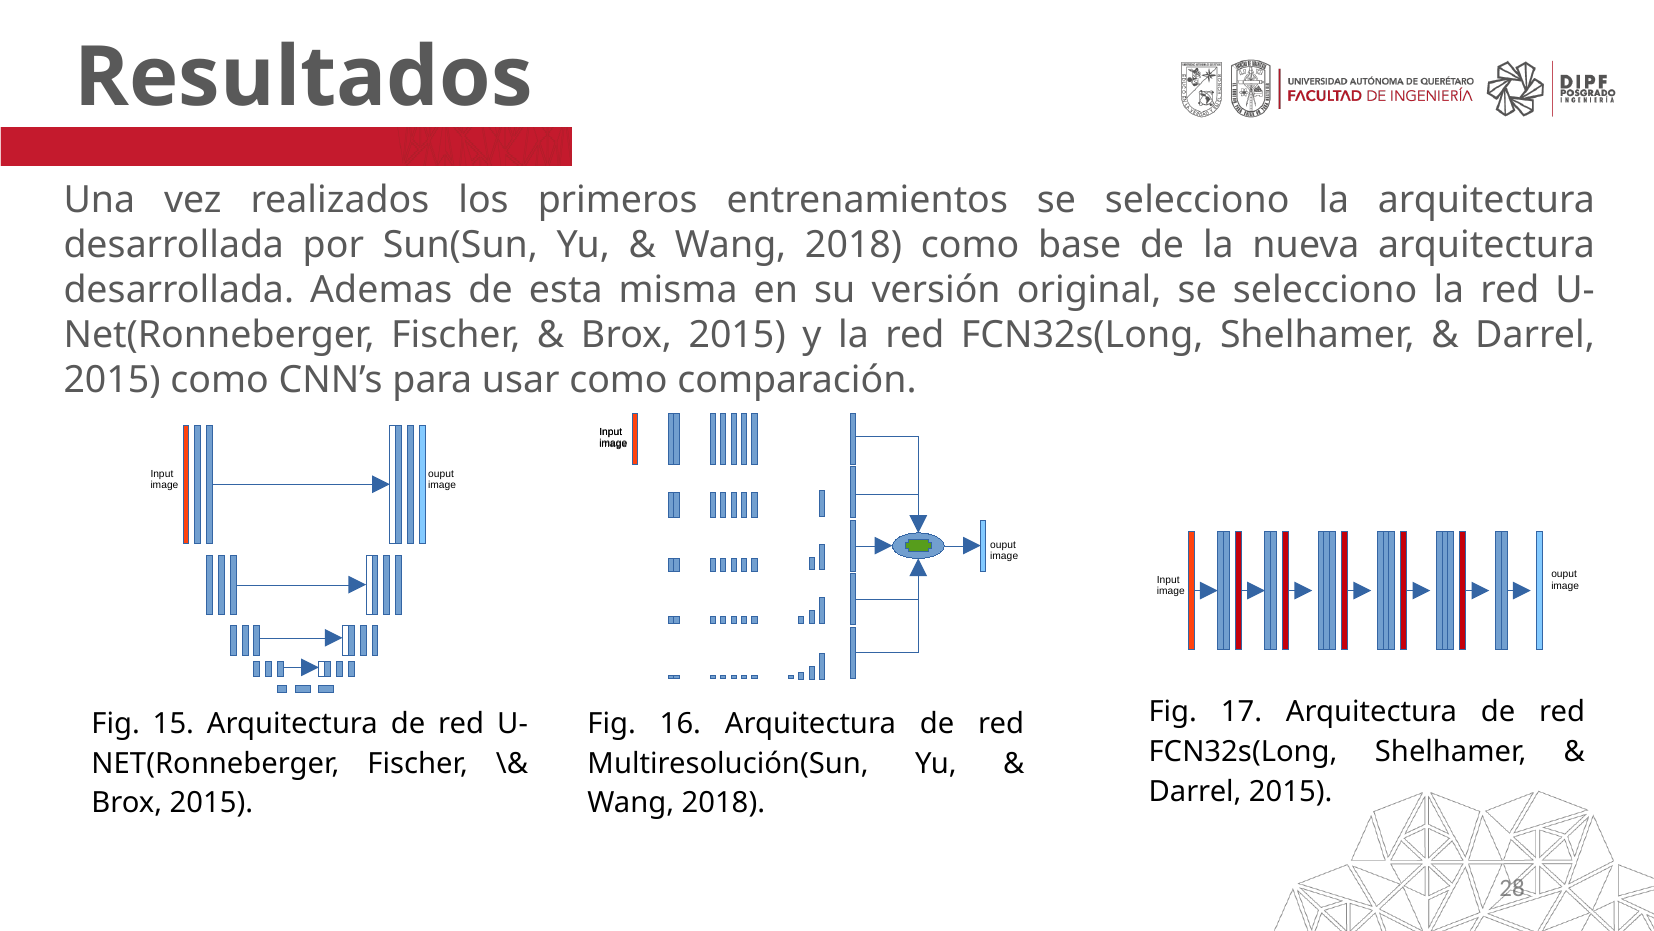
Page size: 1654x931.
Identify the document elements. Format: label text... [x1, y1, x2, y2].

text_box [1495, 531, 1508, 650]
text_box [253, 661, 260, 677]
text_box [1459, 531, 1466, 650]
text_box [710, 413, 716, 465]
picture [1176, 54, 1620, 133]
text_box [668, 413, 680, 465]
text_box [295, 685, 311, 693]
text_box Una vez realizados los primeros entrenamientos se selecciono la arquitectura desarrollada por Sun(Sun, Yu, & Wang, 2018) como base de la nueva arquitectura desarrollada. Ademas de esta misma en su versión original, se selecciono la red U-Net(Ronneberger, Fischer, & Brox, 2015) y la red FCN32s(Long, Shelhamer, & Darrel, 2015) como CNN’s para usar como comparación. [48, 167, 1612, 475]
text_box [751, 492, 758, 518]
text_box [183, 499, 189, 544]
text_box [1400, 531, 1407, 650]
text_box [819, 597, 825, 624]
text_box [892, 532, 945, 559]
text_box [850, 413, 856, 465]
text_box [850, 466, 856, 518]
text_box [1264, 531, 1277, 650]
text_box [720, 492, 726, 518]
text_box [710, 558, 716, 572]
text_box ouput image [413, 460, 473, 499]
text_box [1188, 628, 1195, 650]
text_box [741, 492, 747, 518]
text_box [1217, 531, 1230, 650]
text_box [277, 685, 287, 693]
text_box [798, 672, 804, 680]
text_box [1318, 531, 1336, 650]
text_box [731, 492, 737, 518]
picture [0, 127, 572, 166]
text_box ouput image [1536, 561, 1595, 622]
text_box [419, 425, 426, 460]
text_box [710, 492, 716, 518]
text_box Input image [1142, 566, 1224, 628]
text_box [850, 627, 856, 679]
text_box [819, 544, 825, 570]
text_box [366, 555, 378, 615]
text_box [720, 558, 726, 572]
text_box [850, 573, 856, 625]
text_box [1282, 531, 1289, 650]
text_box [731, 413, 737, 465]
text_box Fig. 17. Arquitectura de red FCN32s(Long, Shelhamer, & Darrel, 2015). [1133, 683, 1601, 798]
text_box [741, 558, 747, 572]
text_box Fig. 15. Arquitectura de red U-NET(Ronneberger, Fischer, \& Brox, 2015). [76, 694, 544, 810]
text_box [720, 616, 726, 624]
text_box [419, 499, 426, 544]
text_box [230, 555, 237, 615]
text_box [668, 492, 680, 518]
text_box [372, 625, 378, 656]
text_box [348, 661, 355, 677]
picture [1257, 781, 1654, 931]
text_box [342, 625, 355, 656]
text_box [1536, 531, 1543, 561]
text_box [395, 555, 402, 615]
text_box [360, 625, 367, 656]
text_box [710, 616, 716, 624]
text_box [1341, 531, 1348, 650]
text_box [668, 558, 680, 572]
text_box [809, 557, 815, 570]
text_box [668, 675, 680, 679]
text_box [731, 616, 737, 624]
text_box [720, 413, 726, 465]
text_box [1536, 622, 1543, 650]
text_box [751, 558, 758, 572]
text_box [389, 425, 402, 544]
text_box [336, 661, 343, 677]
text_box [819, 490, 825, 517]
text_box [230, 625, 237, 656]
text_box [194, 425, 201, 544]
text_box [668, 616, 680, 624]
text_box [741, 413, 747, 465]
text_box [265, 661, 272, 677]
text_box [741, 616, 747, 624]
text_box [1188, 531, 1195, 566]
text_box [850, 520, 856, 572]
text_box [1377, 531, 1395, 650]
text_box [206, 425, 213, 544]
text_box Input image [584, 418, 667, 480]
text_box [809, 610, 815, 624]
text_box [206, 555, 213, 615]
text_box [218, 555, 225, 615]
text_box [819, 653, 825, 680]
text_box [253, 625, 260, 656]
text_box [798, 616, 804, 624]
text_box [318, 661, 331, 677]
text_box [242, 625, 249, 656]
text_box Fig. 16. Arquitectura de red Multiresolución(Sun, Yu, & Wang, 2018). [572, 694, 1040, 810]
text_box [183, 425, 189, 460]
text_box [1235, 531, 1242, 650]
text_box ouput image [975, 531, 1034, 593]
text_box [731, 558, 737, 572]
text_box [809, 666, 815, 680]
text_box [751, 413, 758, 465]
text_box [383, 555, 390, 615]
text_box [318, 685, 334, 693]
text_box Resultados [54, 11, 572, 127]
text_box [980, 520, 986, 531]
text_box [277, 661, 284, 677]
text_box [751, 616, 758, 624]
text_box [407, 425, 414, 544]
text_box Input image [135, 460, 195, 499]
text_box [1436, 531, 1454, 650]
